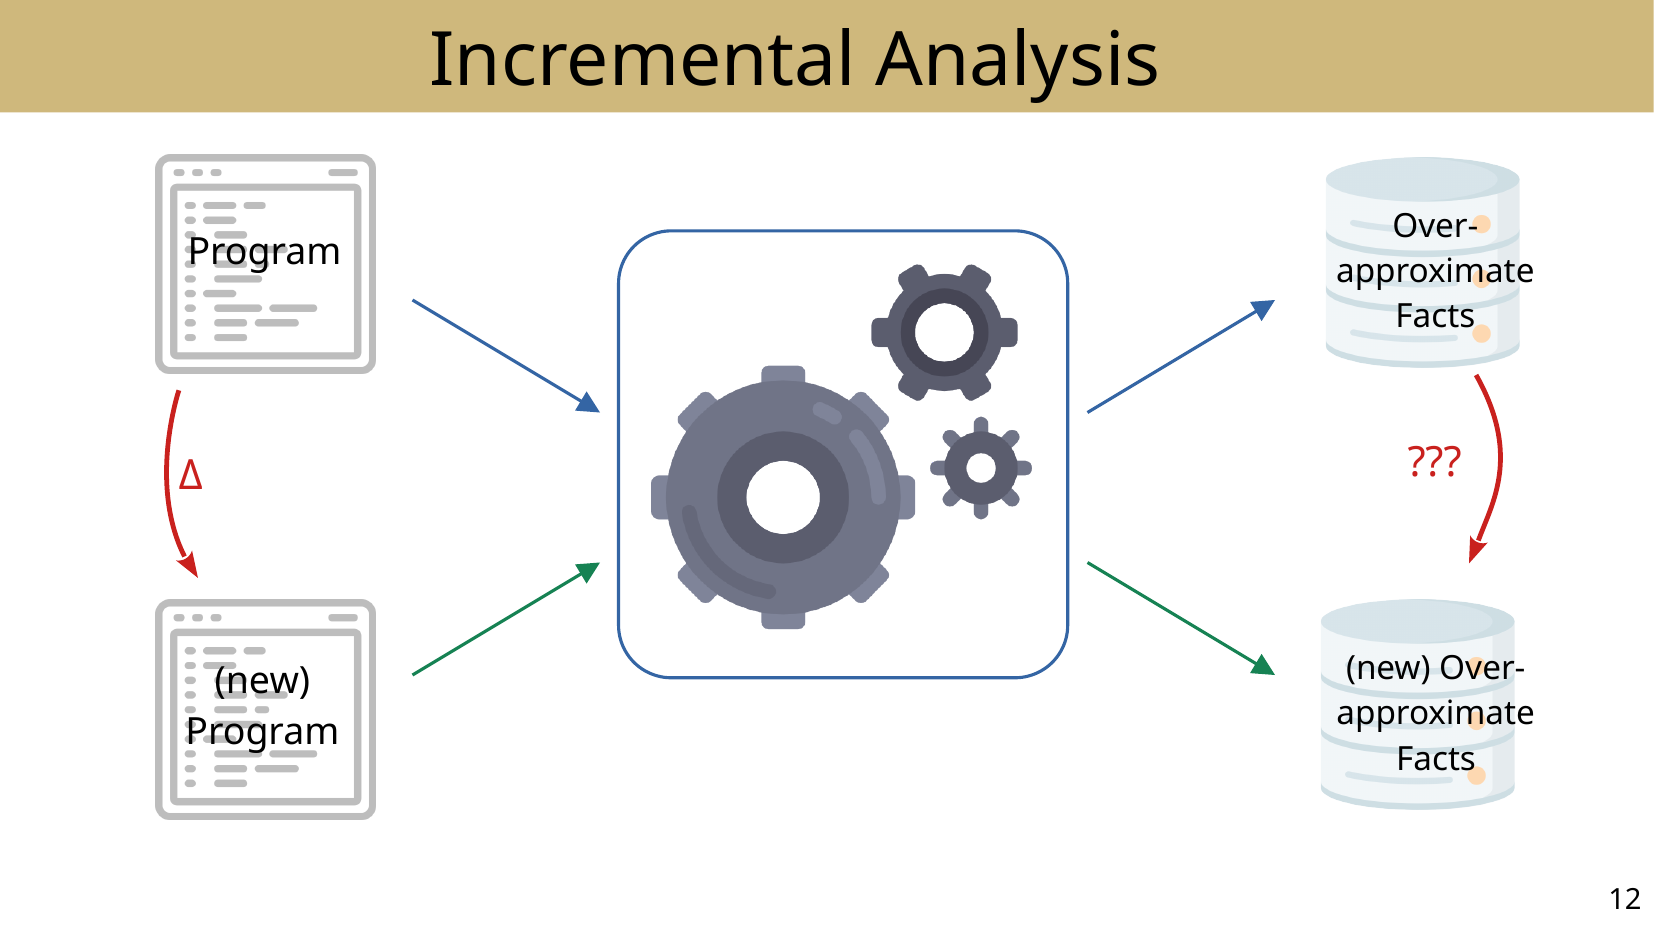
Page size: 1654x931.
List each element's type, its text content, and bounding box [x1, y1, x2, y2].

text_box (new) Over- approximate Facts [1336, 643, 1570, 774]
text_box ??? [1407, 432, 1520, 540]
text_box Program [187, 225, 352, 274]
text_box Δ [178, 444, 214, 499]
text_box (new) Program [185, 653, 350, 750]
picture [155, 600, 376, 820]
title Incremental Analysis [0, 0, 1576, 113]
picture [155, 154, 376, 374]
picture [651, 256, 1032, 637]
picture [1312, 600, 1523, 810]
picture [1317, 157, 1528, 368]
text_box Over- approximate Facts [1335, 201, 1569, 332]
